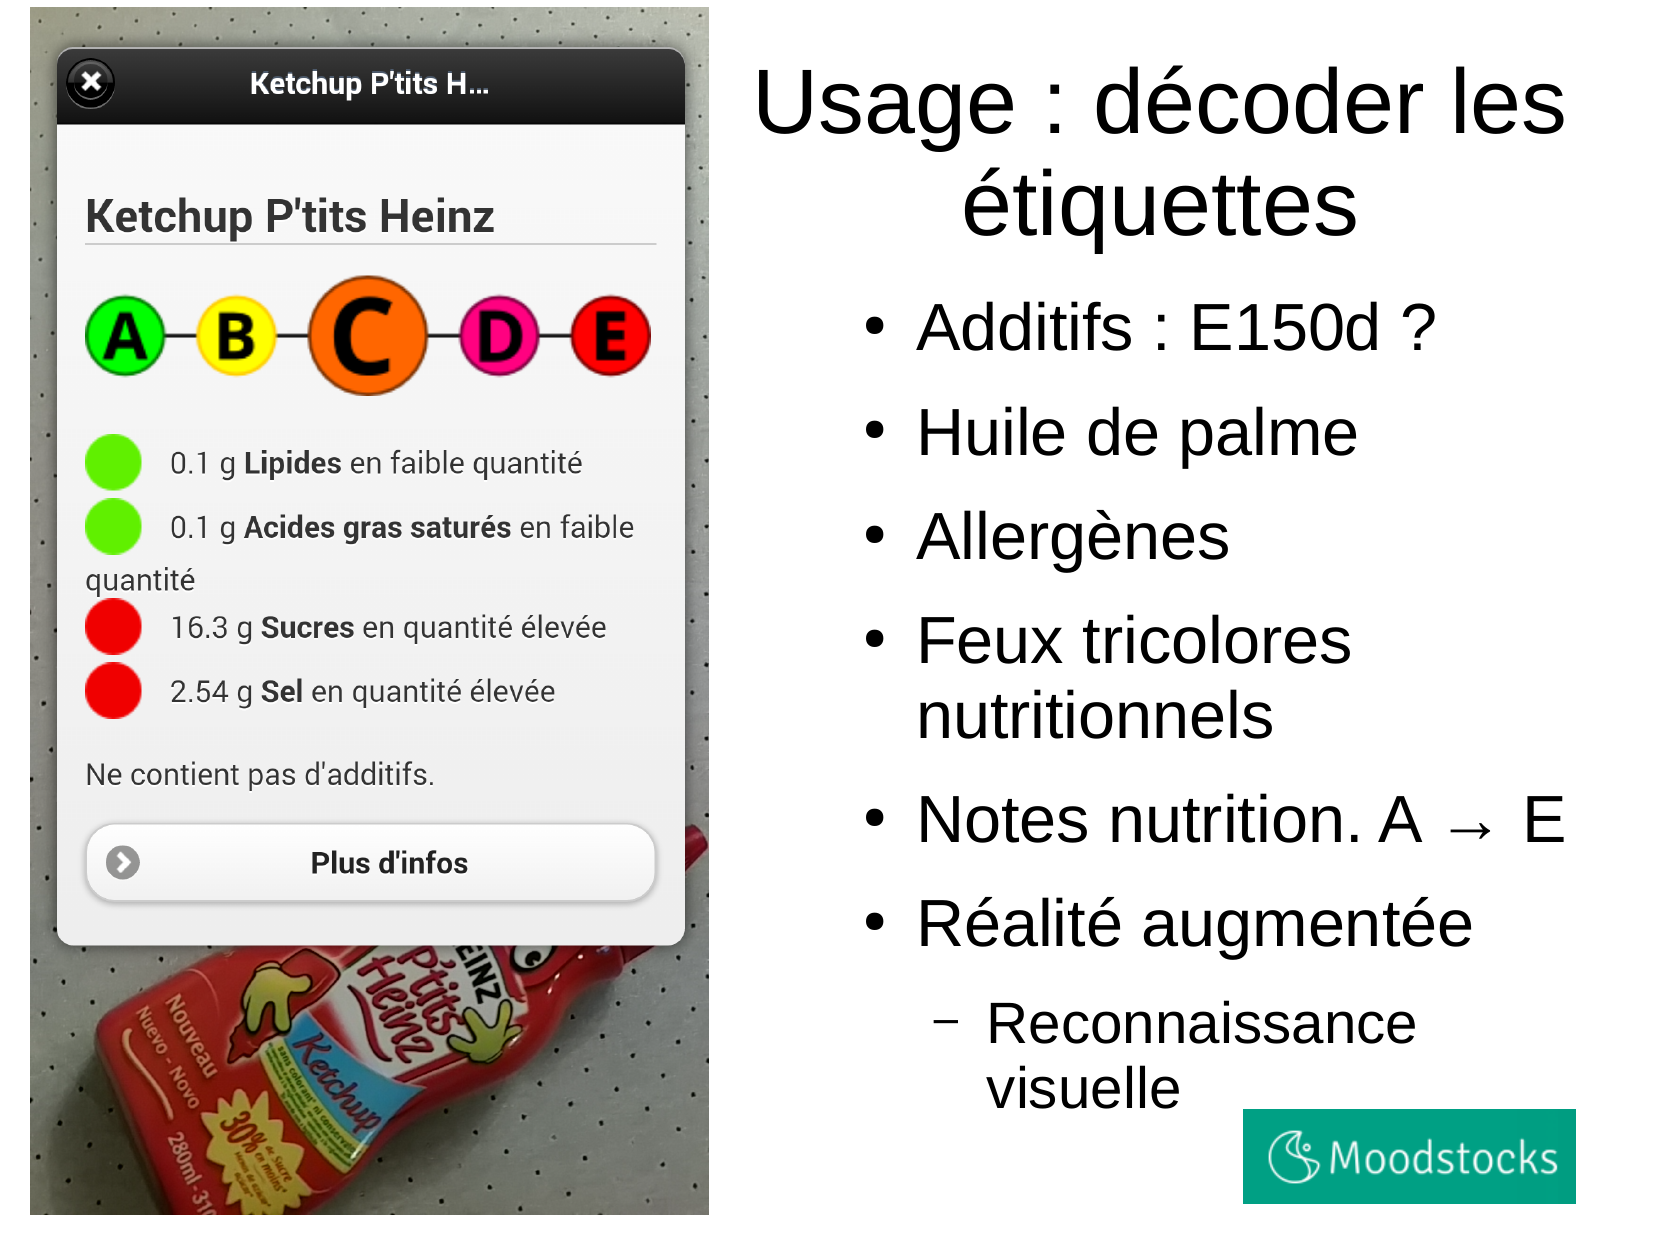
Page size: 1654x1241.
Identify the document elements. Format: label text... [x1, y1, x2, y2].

picture [1243, 1109, 1576, 1204]
list Additifs : E150d ? Huile de palme Allergènes Feux tricolores nutritionnels Notes nutrition. A → E Réalité augmentée Reconnaissance visuelle [845, 290, 1572, 1120]
picture [30, 7, 709, 1216]
title Usage : décoder les étiquettes [750, 49, 1571, 257]
